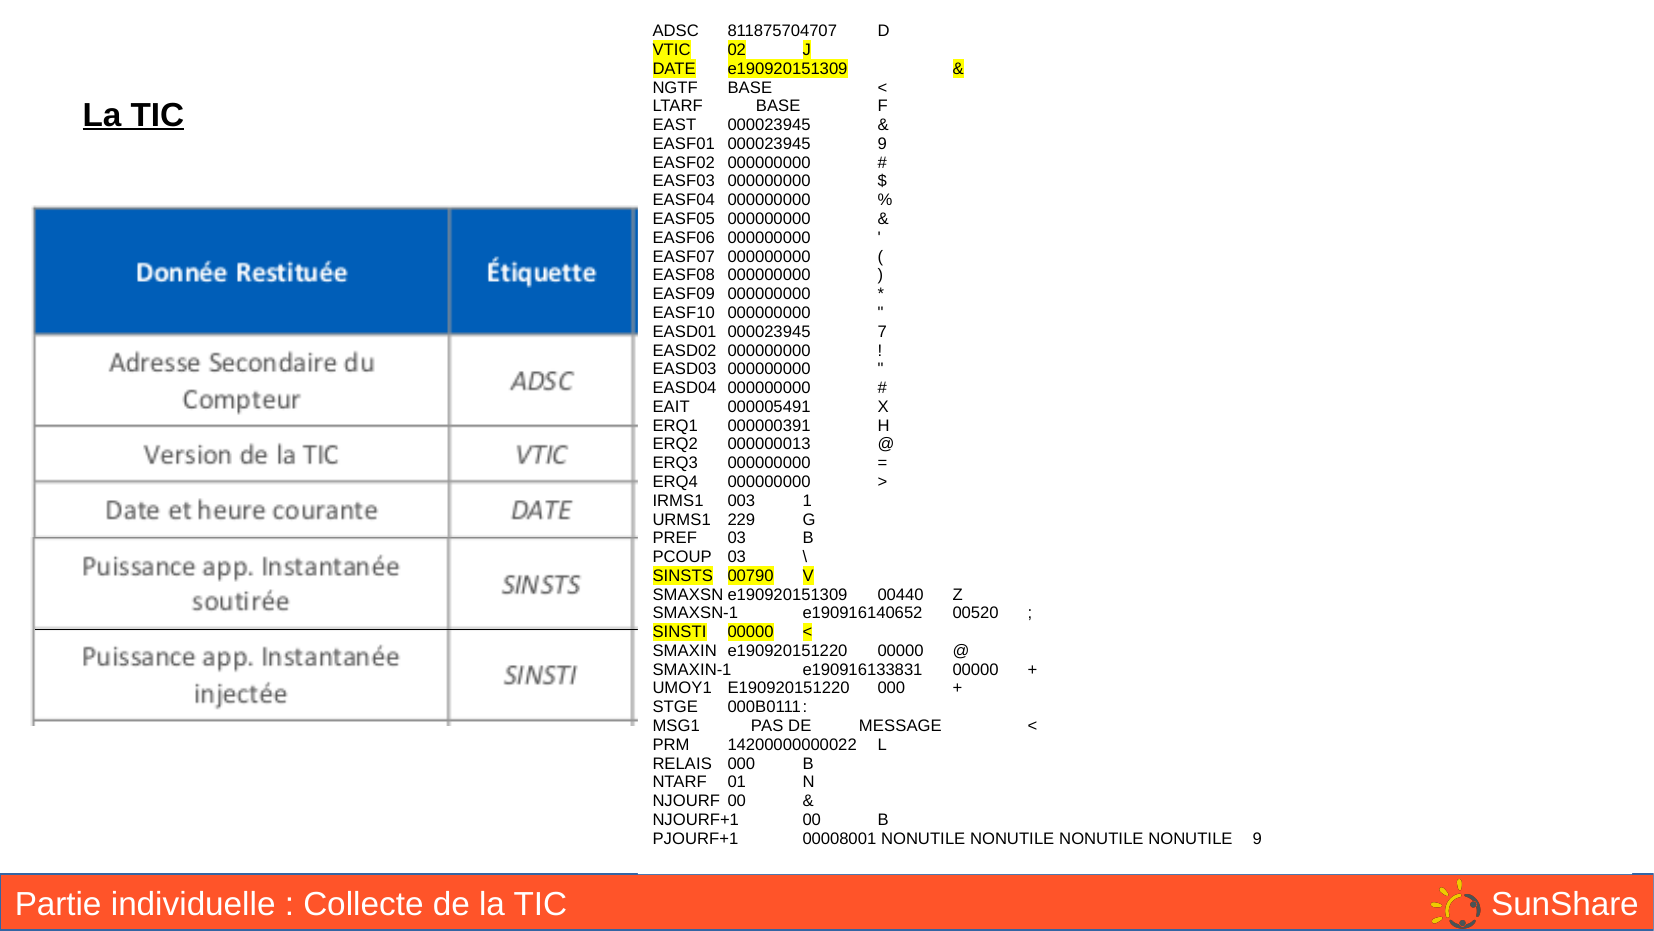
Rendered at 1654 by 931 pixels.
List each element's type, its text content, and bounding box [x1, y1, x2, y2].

text_box ADSC 811875704707 D VTIC 02 J DATE e190920151309 & NGTF BASE < LTARF BASE F EAST 000023945 & EASF01 000023945 9 EASF02 000000000 # EASF03 000000000 $ EASF04 000000000 % EASF05 000000000 & EASF06 000000000 ' EASF07 000000000 ( EASF08 000000000 ) EASF09 000000000 * EASF10 000000000 " EASD01 000023945 7 EASD02 000000000 ! EASD03 000000000 " EASD04 000000000 # EAIT 000005491 X ERQ1 000000391 H ERQ2 000000013 @ ERQ3 000000000 = ERQ4 000000000 > IRMS1 003 1 URMS1 229 G PREF 03 B PCOUP 03 \ SINSTS 00790 V SMAXSN e190920151309 00440 Z SMAXSN-1 e190916140652 00520 ; SINSTI 00000 < SMAXIN e190920151220 00000 @ SMAXIN-1 e190916133831 00000 + UMOY1 E190920151220 000 + STGE 000B0111 : MSG1 PAS DE MESSAGE < PRM 14200000000022 L RELAIS 000 B NTARF 01 N NJOURF 00 & NJOURF+1 00 B PJOURF+1 00008001 NONUTILE NONUTILE NONUTILE NONUTILE 9 [637, 14, 1633, 875]
title La TIC [82, 37, 637, 193]
picture [21, 204, 637, 726]
picture [1429, 877, 1483, 931]
text_box Partie individuelle : Collecte de la TIC [0, 874, 650, 931]
